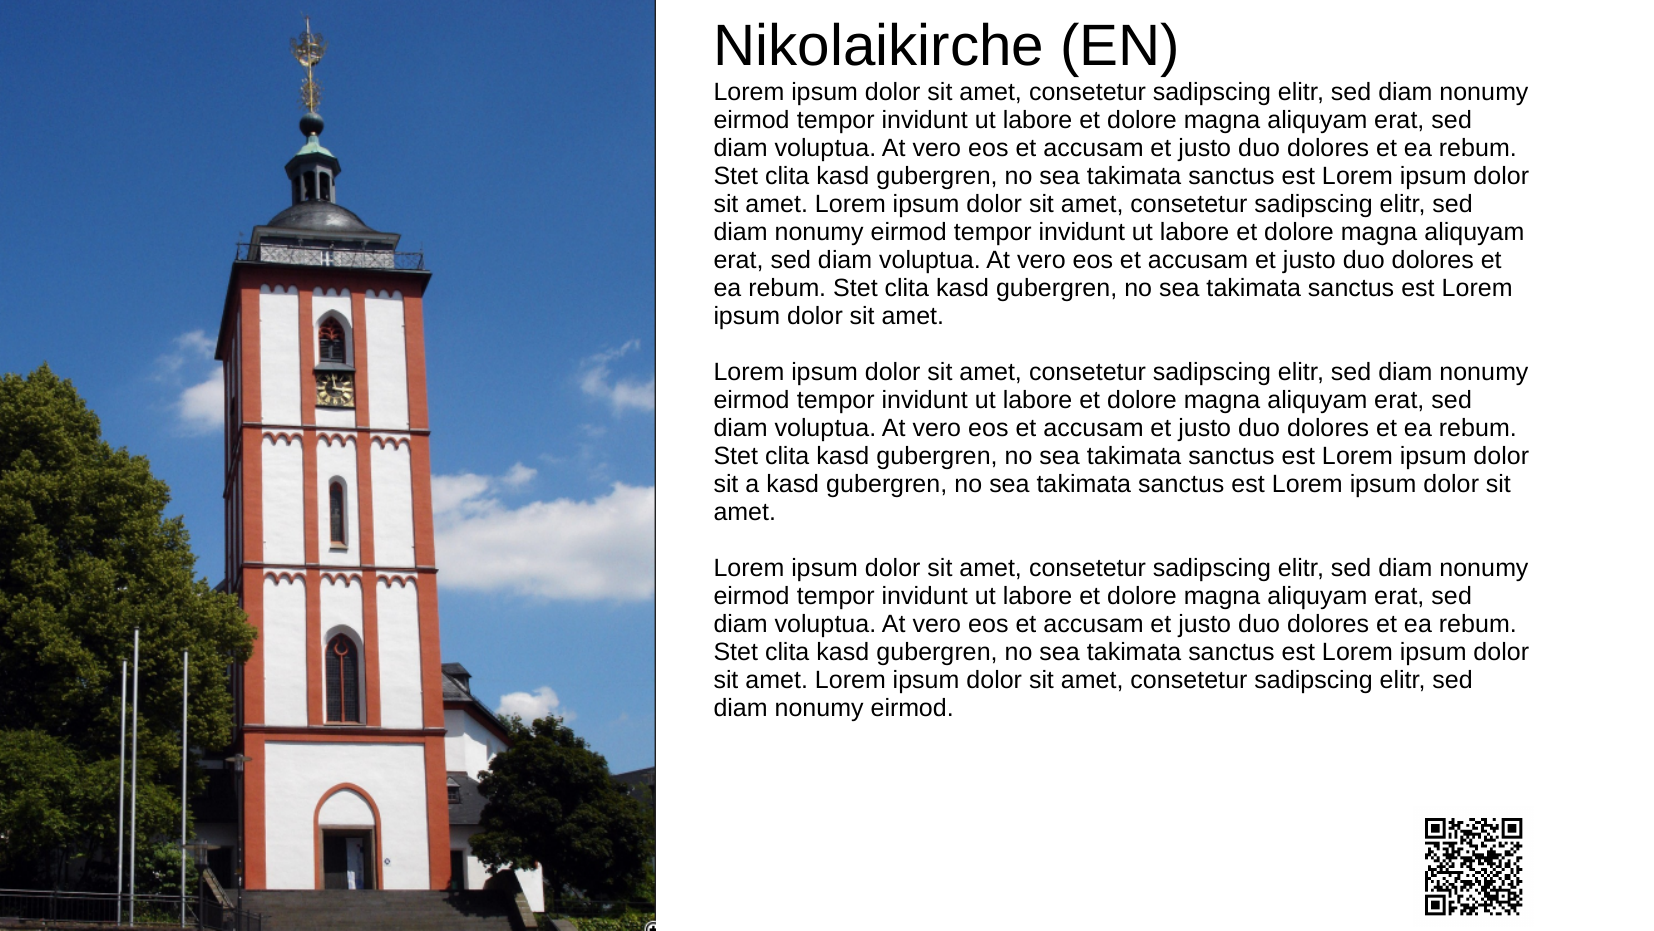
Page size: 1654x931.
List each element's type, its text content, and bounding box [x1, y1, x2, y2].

picture [0, 0, 656, 931]
title Nikolaikirche (EN) Lorem ipsum dolor sit amet, consetetur sadipscing elitr, sed diam nonumy eirmod tempor invidunt ut labore et dolore magna aliquyam erat, sed diam voluptua. At vero eos et accusam et justo duo dolores et ea rebum. Stet clita kasd gubergren, no sea takimata sanctus est Lorem ipsum dolor sit amet. Lorem ipsum dolor sit amet, consetetur sadipscing elitr, sed diam nonumy eirmod tempor invidunt ut labore et dolore magna aliquyam erat, sed diam voluptua. At vero eos et accusam et justo duo dolores et ea rebum. Stet clita kasd gubergren, no sea takimata sanctus est Lorem ipsum dolor sit amet. Lorem ipsum dolor sit amet, consetetur sadipscing elitr, sed diam nonumy eirmod tempor invidunt ut labore et dolore magna aliquyam erat, sed diam voluptua. At vero eos et accusam et justo duo dolores et ea rebum. Stet clita kasd gubergren, no sea takimata sanctus est Lorem ipsum dolor sit a kasd gubergren, no sea takimata sanctus est Lorem ipsum dolor sit amet. Lorem ipsum dolor sit amet, consetetur sadipscing elitr, sed diam nonumy eirmod tempor invidunt ut labore et dolore magna aliquyam erat, sed diam voluptua. At vero eos et accusam et justo duo dolores et ea rebum. Stet clita kasd gubergren, no sea takimata sanctus est Lorem ipsum dolor sit amet. Lorem ipsum dolor sit amet, consetetur sadipscing elitr, sed diam nonumy eirmod. [713, 0, 1535, 764]
picture [1413, 806, 1534, 927]
